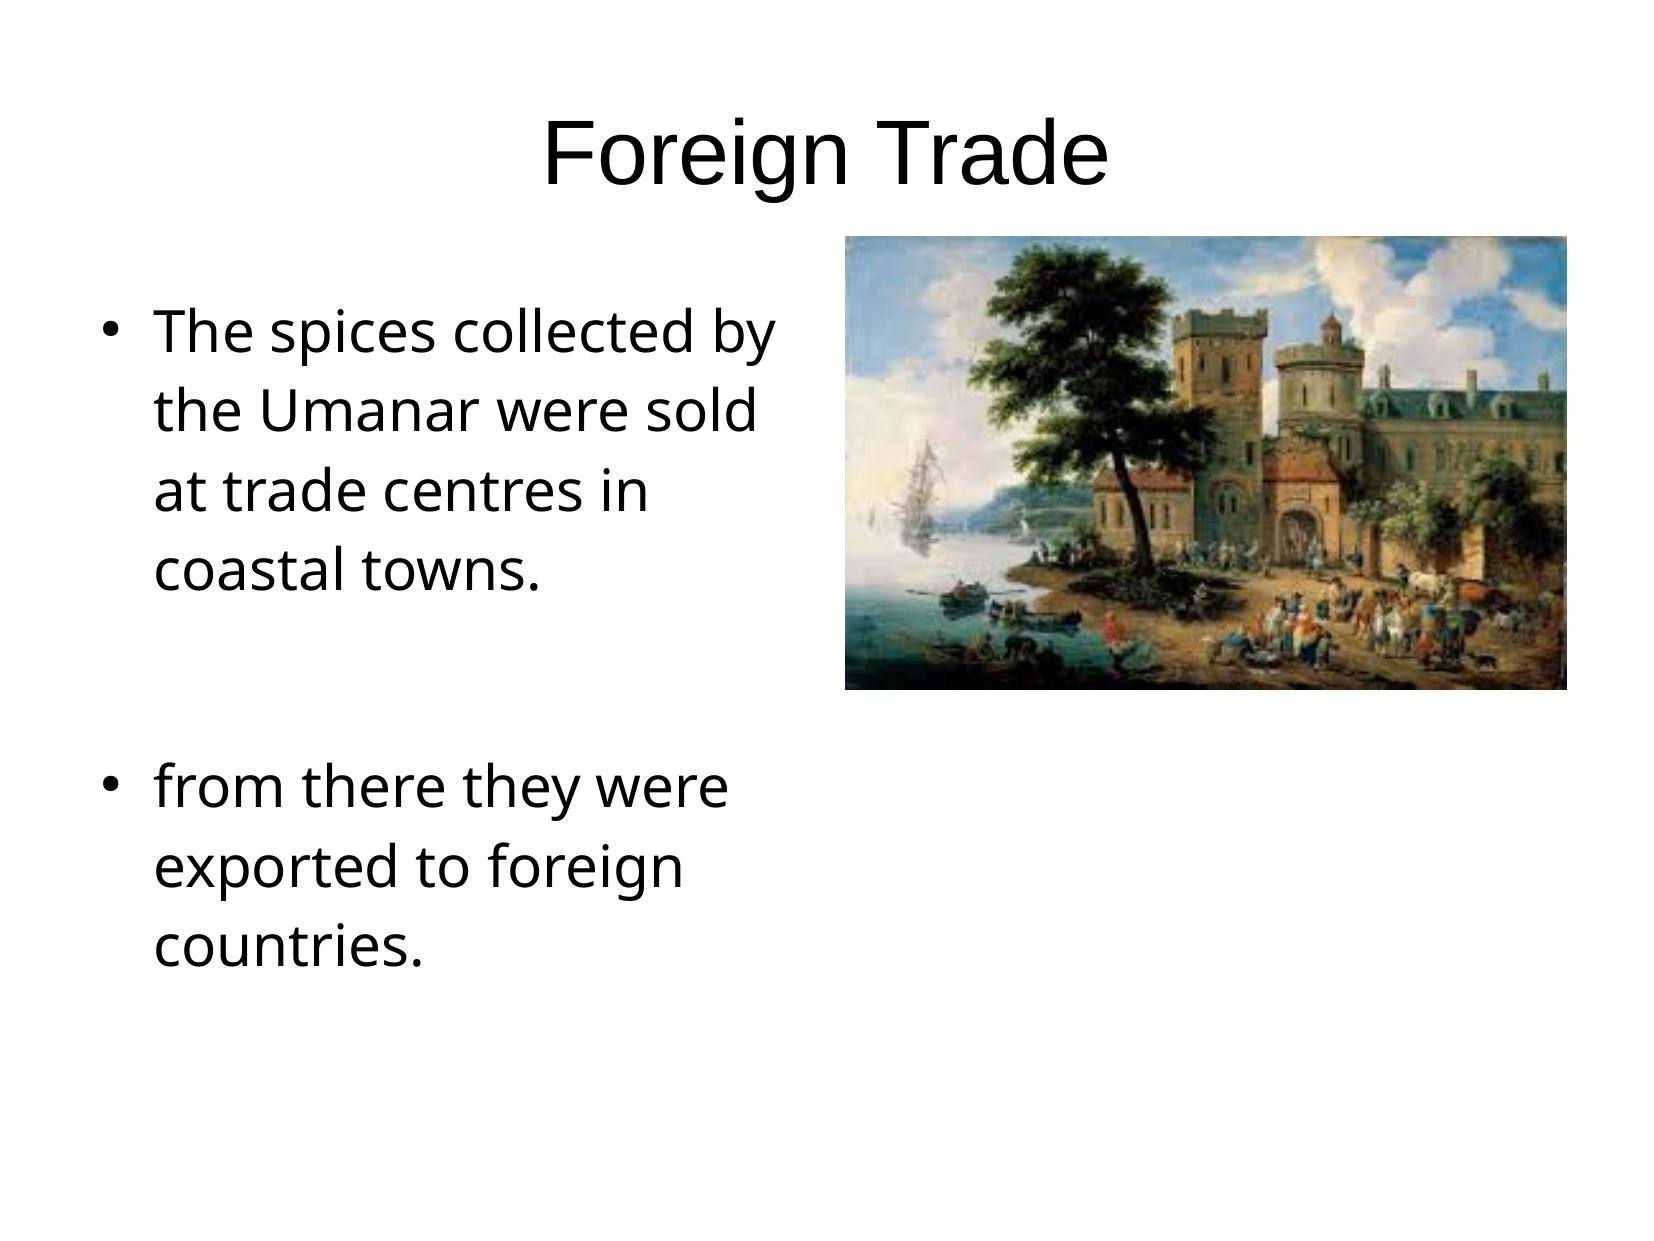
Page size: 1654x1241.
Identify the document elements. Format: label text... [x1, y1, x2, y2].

list The spices collected by the Umanar were sold at trade centres in coastal towns. from there they were exported to foreign countries. [82, 290, 809, 1010]
title Foreign Trade [82, 49, 1571, 257]
picture [845, 236, 1567, 691]
